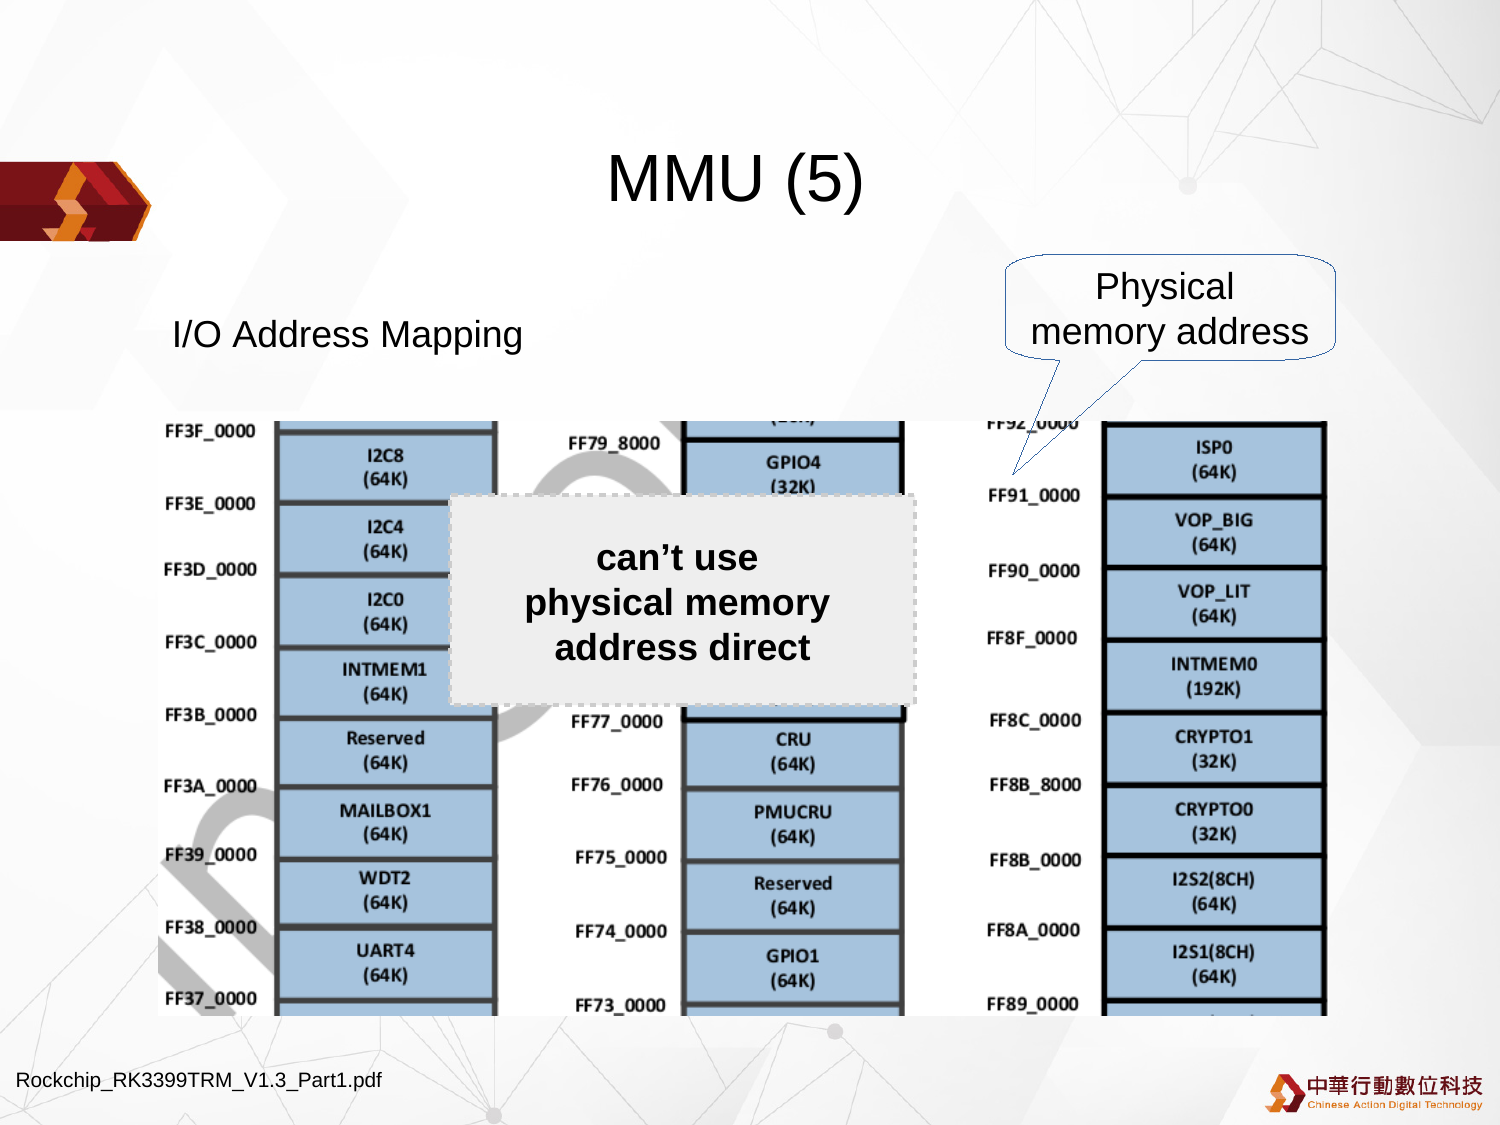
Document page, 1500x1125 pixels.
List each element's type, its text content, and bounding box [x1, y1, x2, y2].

text_box Physical memory address [1005, 254, 1336, 475]
title MMU (5) [107, 101, 1367, 255]
text_box I/O Address Mapping [157, 303, 659, 380]
text_box can’t use physical memory address direct [450, 495, 916, 706]
picture [0, 0, 1500, 1125]
text_box Rockchip_RK3399TRM_V1.3_Part1.pdf [0, 1059, 692, 1120]
